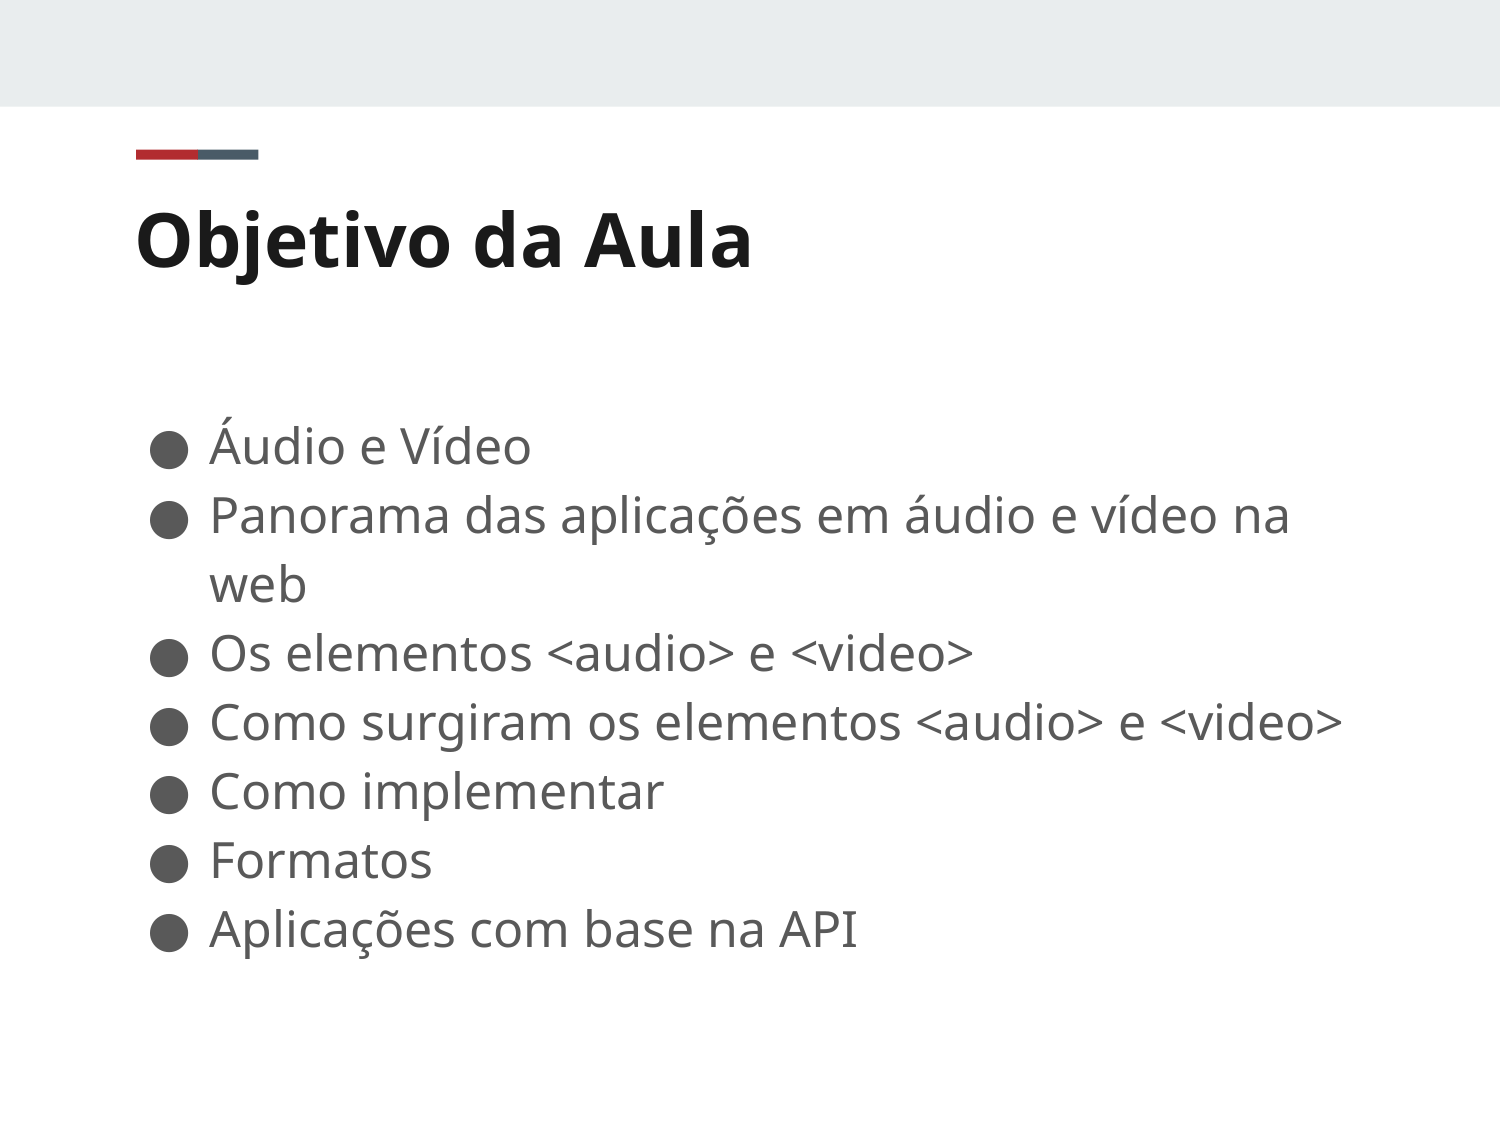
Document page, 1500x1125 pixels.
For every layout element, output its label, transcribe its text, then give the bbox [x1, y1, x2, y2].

list Áudio e Vídeo Panorama das aplicações em áudio e vídeo na web Os elementos <audio> e <video> Como surgiram os elementos <audio> e <video> Como implementar Formatos Aplicações com base na API [119, 390, 1381, 1010]
title Objetivo da Aula [119, 177, 1381, 295]
